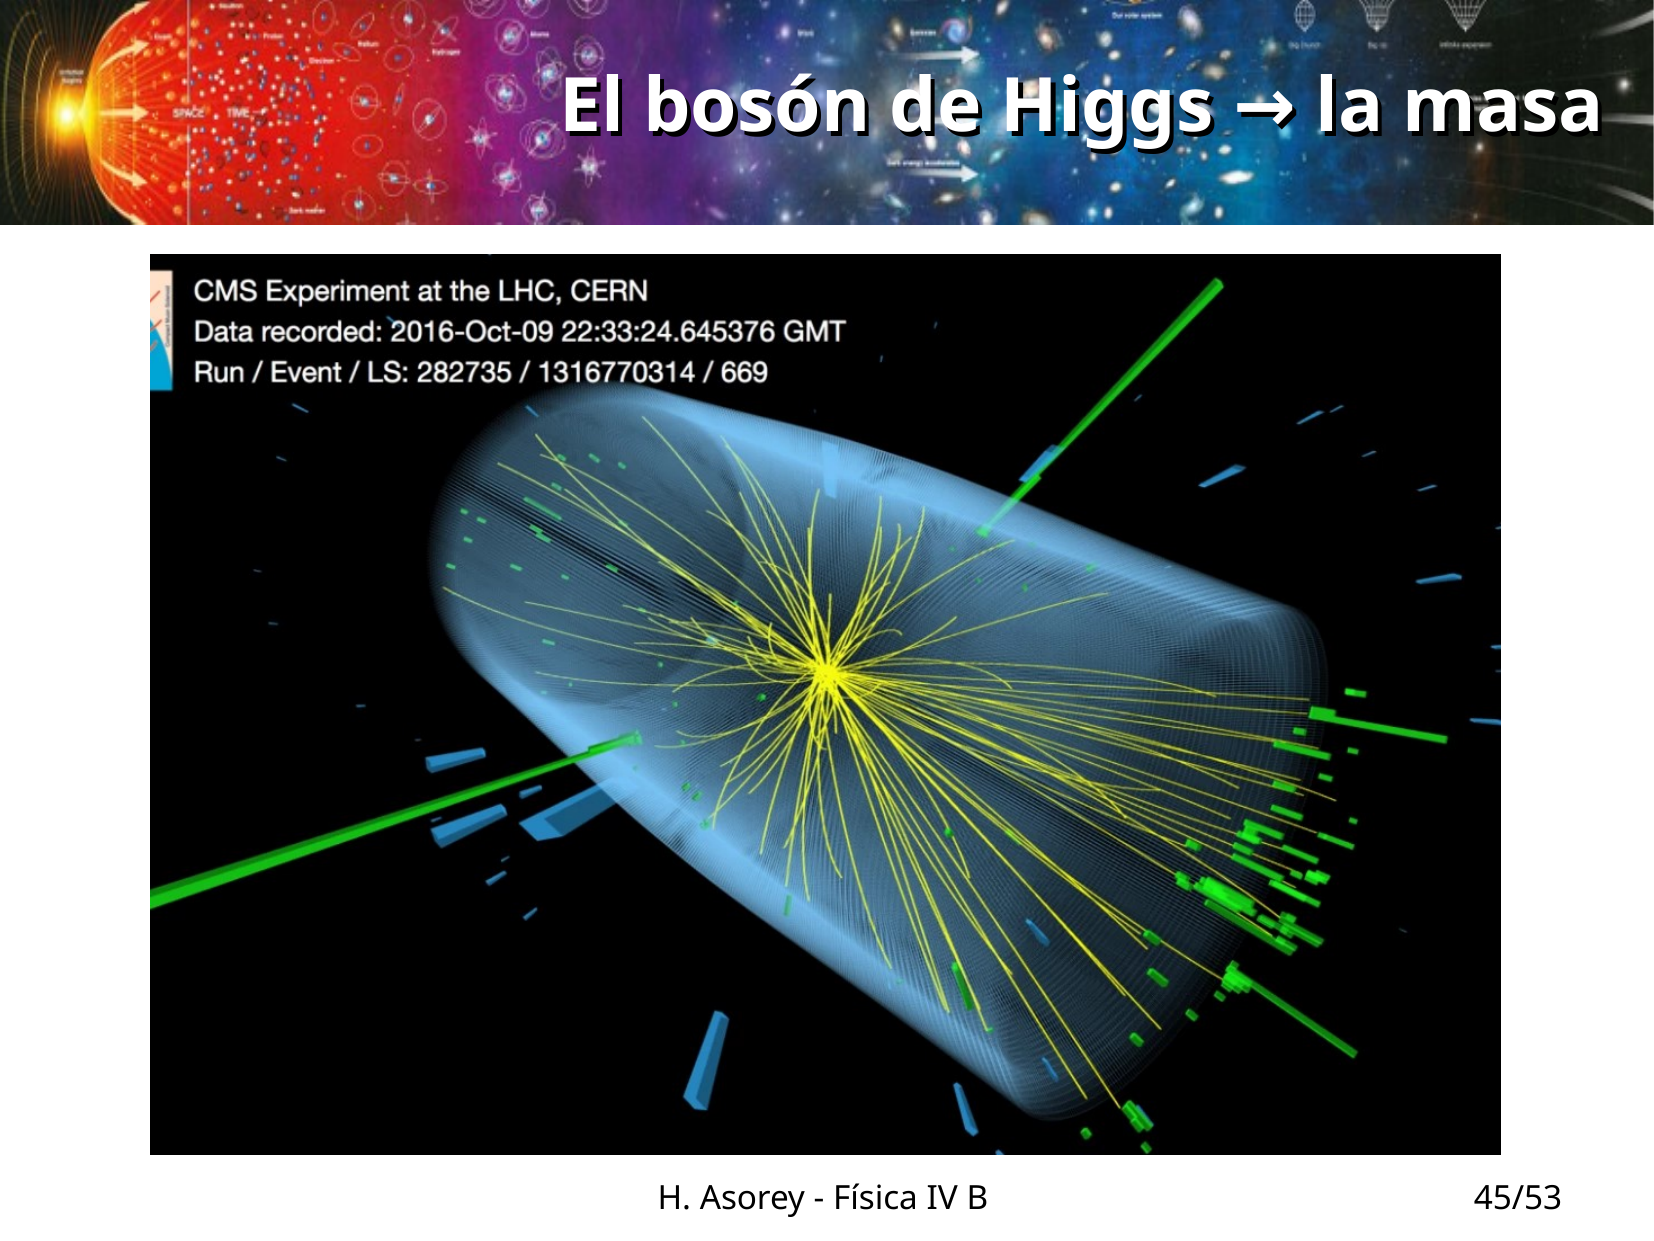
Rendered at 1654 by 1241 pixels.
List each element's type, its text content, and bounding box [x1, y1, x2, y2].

picture [0, 0, 1654, 225]
picture [150, 254, 1501, 1156]
title El bosón de Higgs → la masa [45, 15, 1606, 191]
